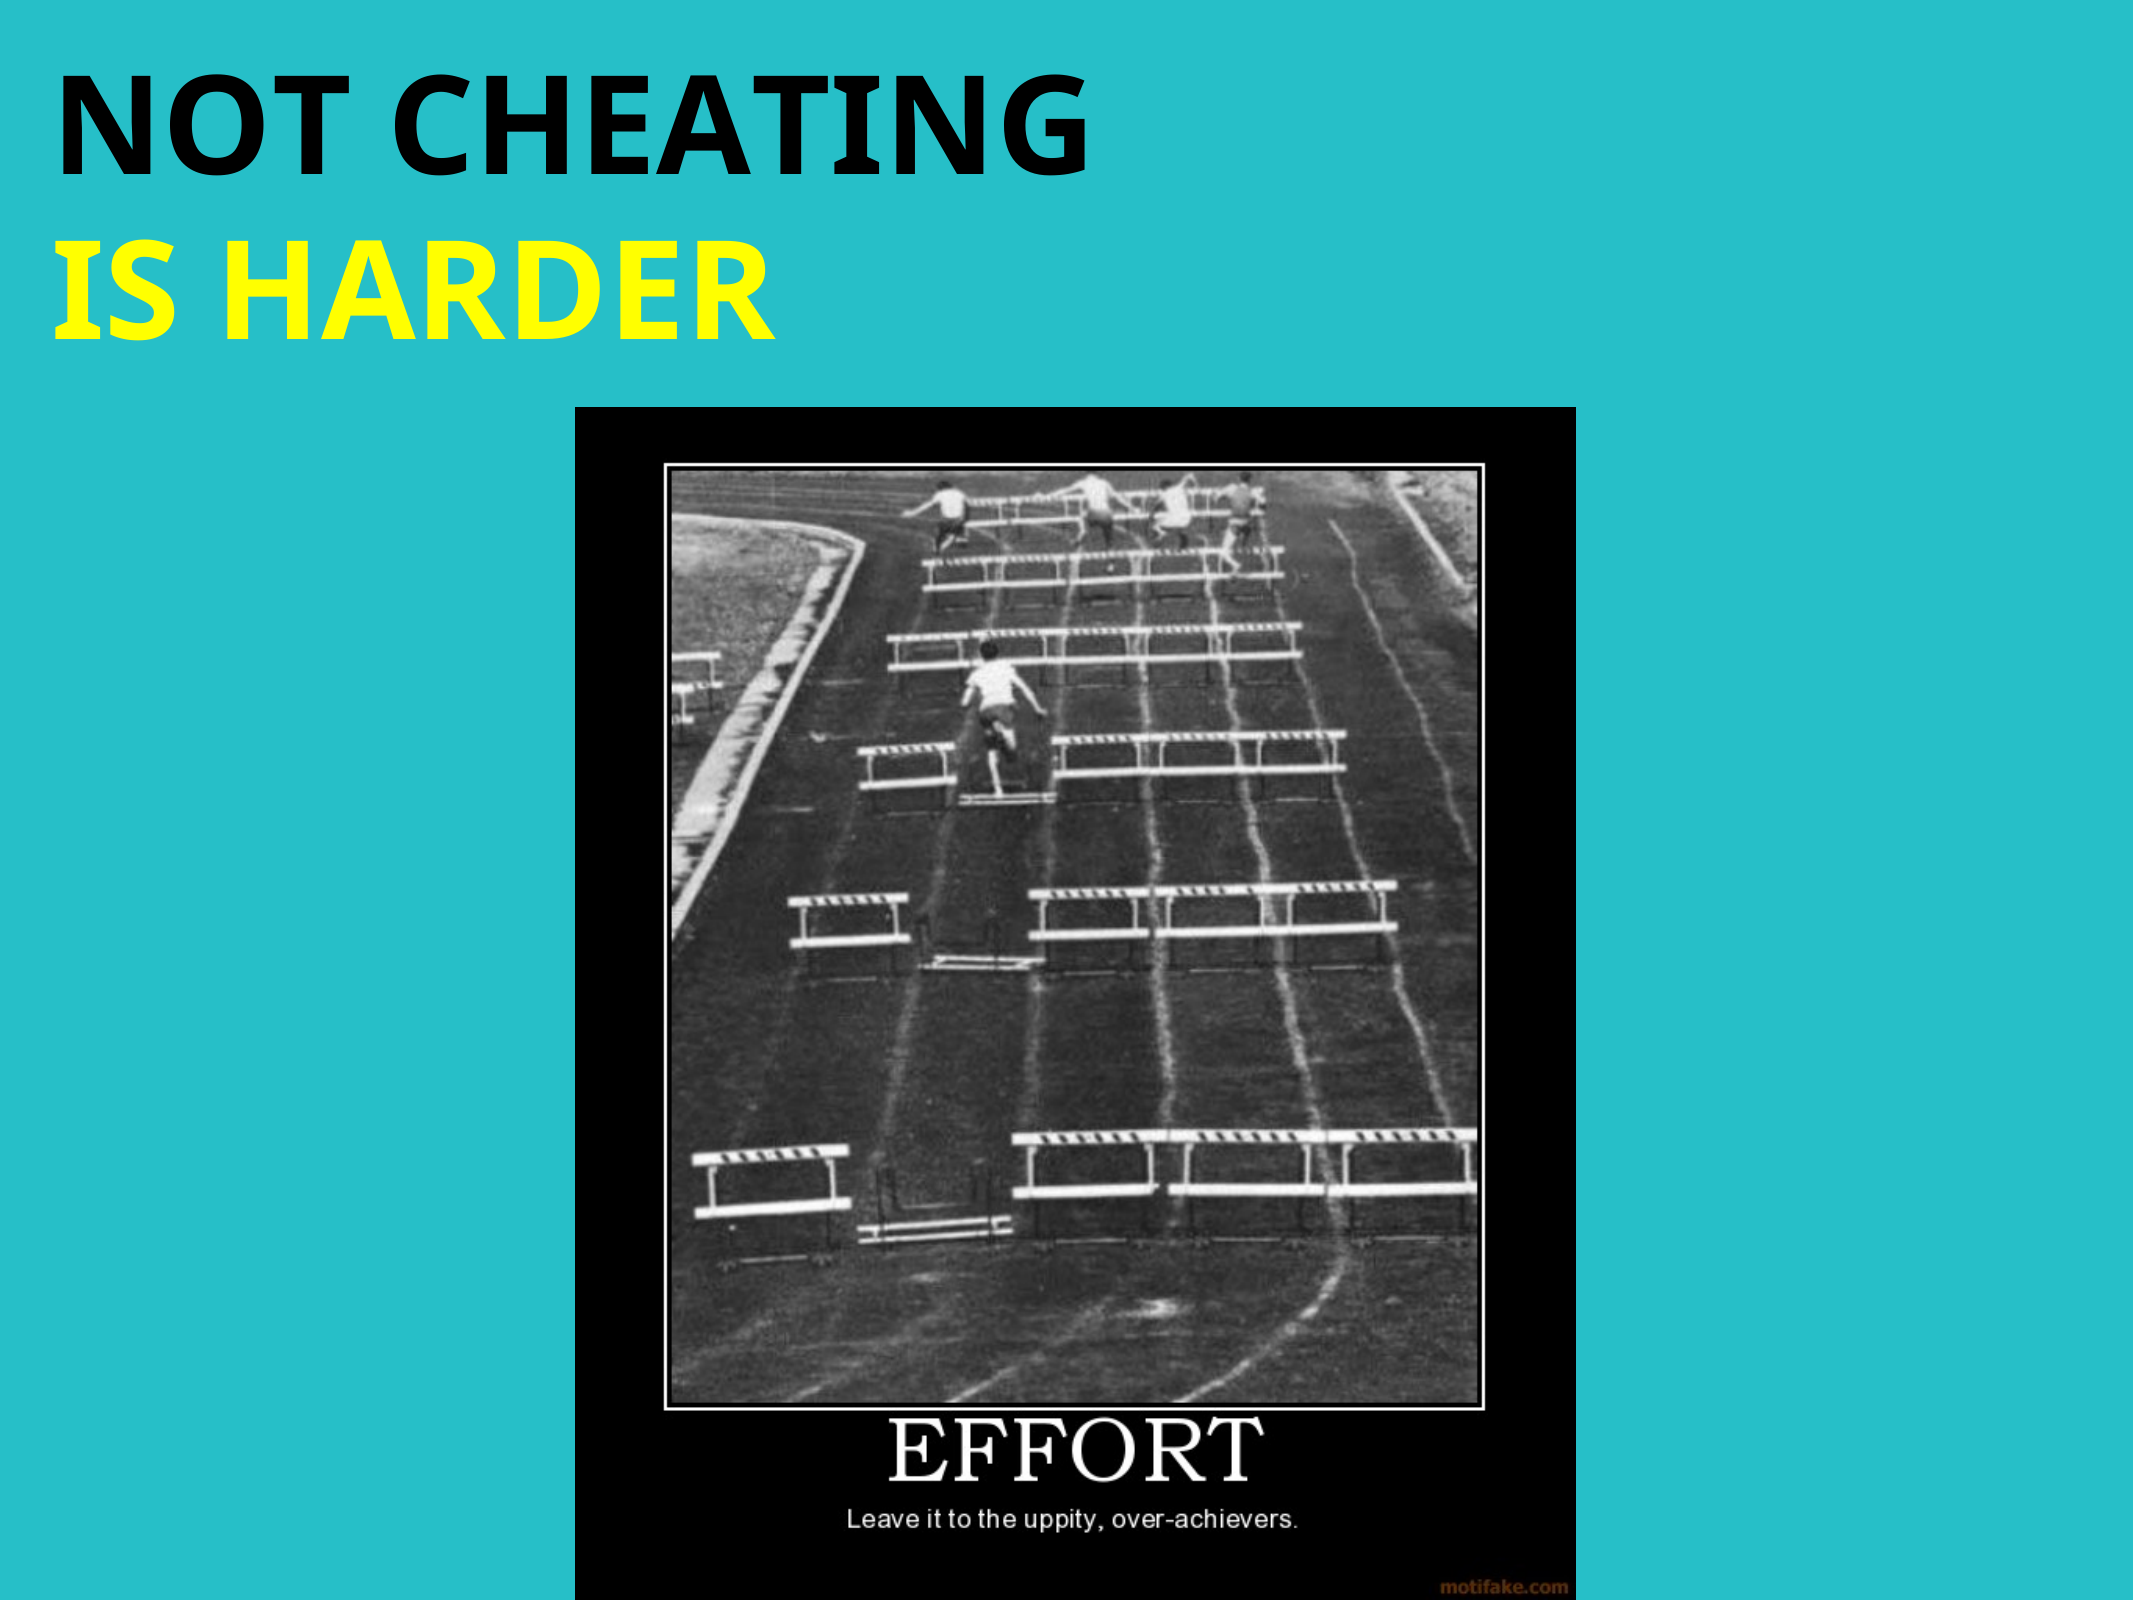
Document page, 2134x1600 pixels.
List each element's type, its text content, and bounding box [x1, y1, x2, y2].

text_box NOT CHEATING IS HARDER [41, 37, 2134, 483]
picture [575, 407, 1576, 1600]
